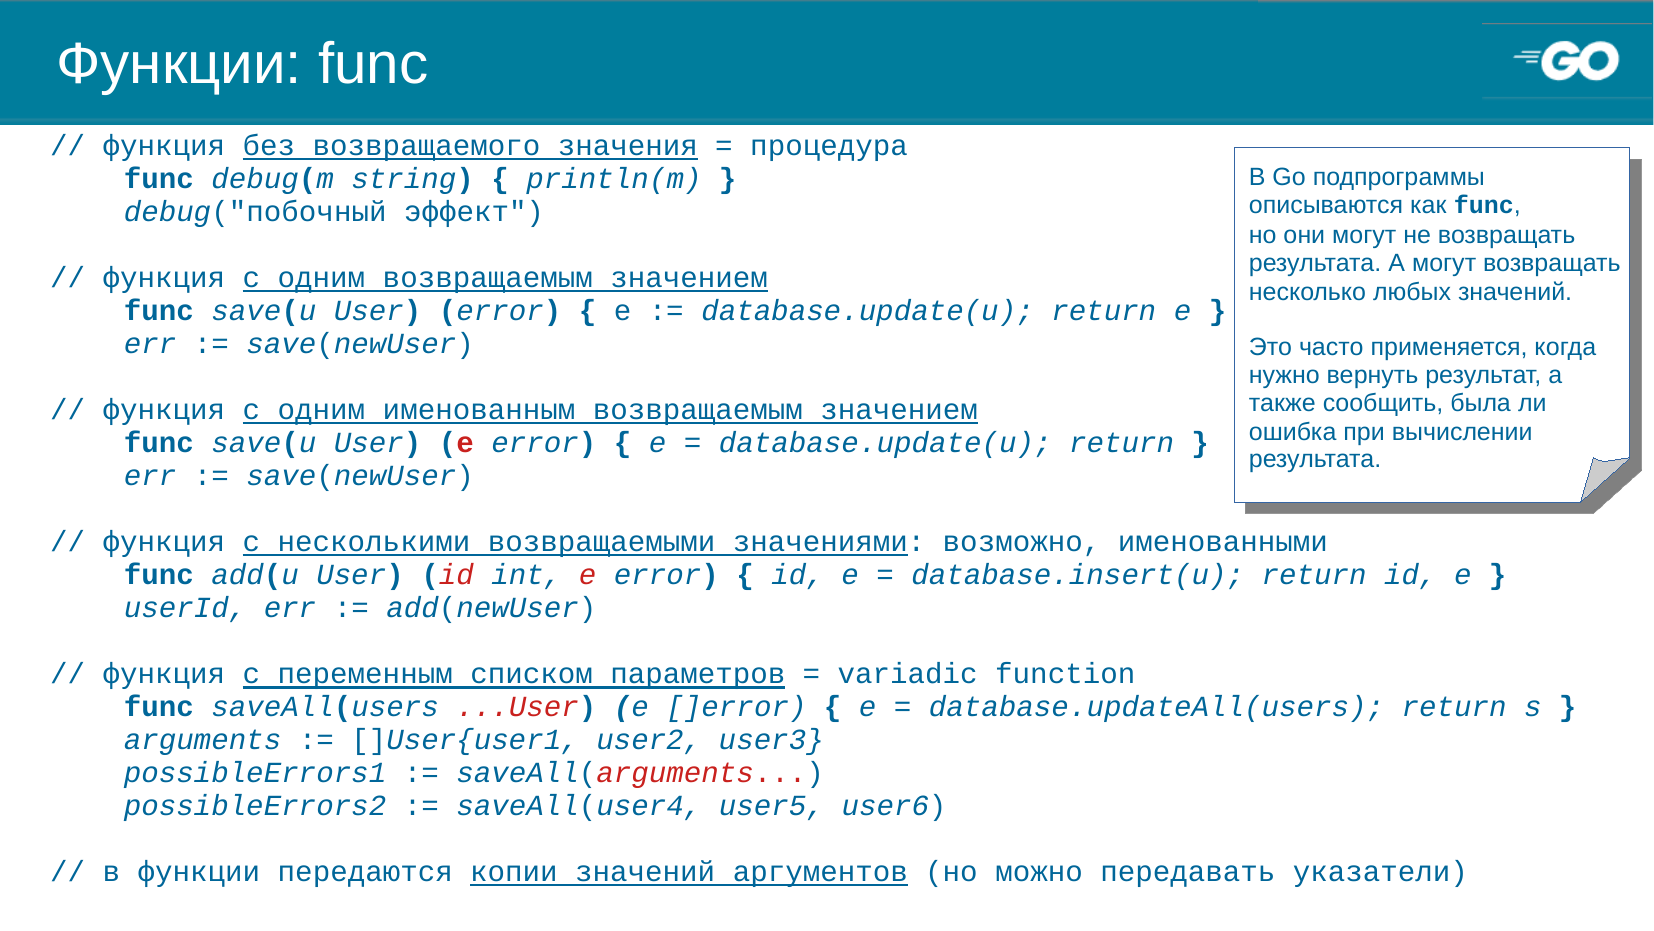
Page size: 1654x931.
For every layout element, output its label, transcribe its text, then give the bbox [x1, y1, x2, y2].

text_box Функции: func [41, 23, 1495, 104]
picture [1542, 41, 1619, 81]
text_box // функция без возвращаемого значения = процедура func debug(m string) { println(m) } debug("побочный эффект") // функция с одним возвращаемым значением func save(u User) (error) { e := database.update(u); return e } err := save(newUser) // функция с одним именованным возвращаемым значением func save(u User) (e error) { e = database.update(u); return } err := save(newUser) // функция с несколькими возвращаемыми значениями: возможно, именованными func add(u User) (id int, e error) { id, e = database.insert(u); return id, e } userId, err := add(newUser) // функция с переменным списком параметров = variadic function func saveAll(users ...User) (e []error) { e = database.updateAll(users); return s } arguments := []User{user1, user2, user3} possibleErrors1 := saveAll(arguments...) possibleErrors2 := saveAll(user4, user5, user6) // в функции передаются копии значений аргументов (но можно передавать указатели) [35, 124, 1619, 899]
text_box В Go подпрограммы описываются как func, но они могут не возвращать результата. А могут возвращать несколько любых значений. Это часто применяется, когда нужно вернуть результат, а также сообщить, была ли ошибка при вычислении результата. [1234, 147, 1630, 503]
